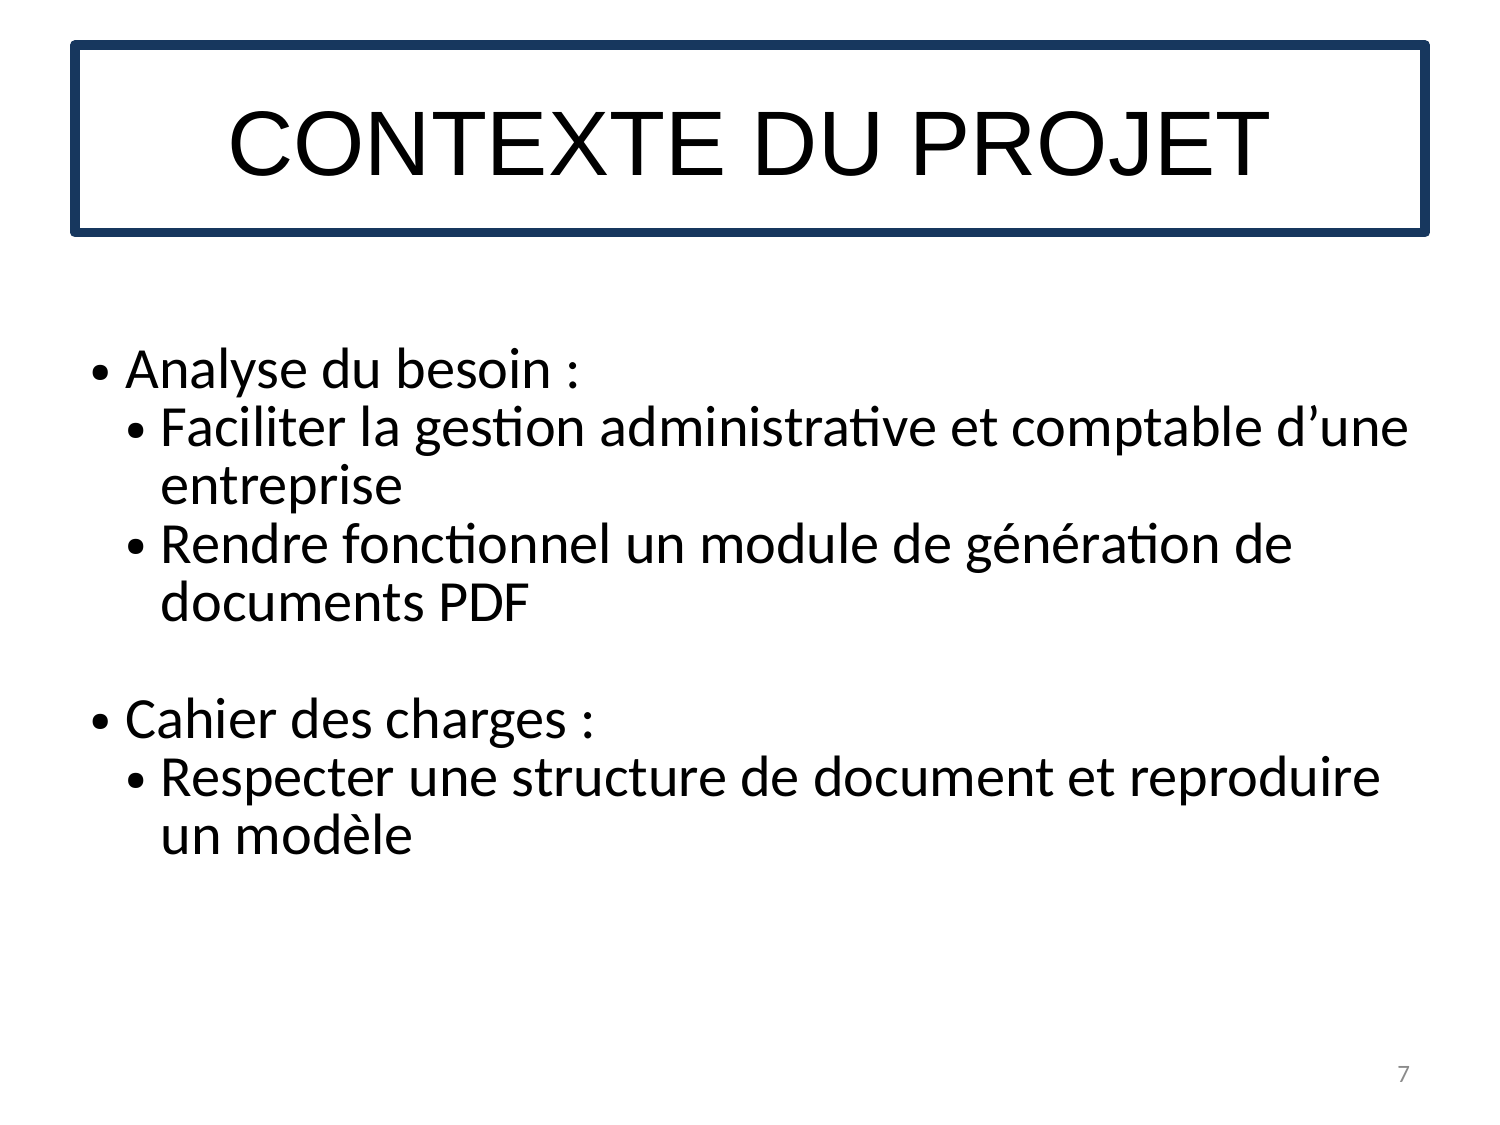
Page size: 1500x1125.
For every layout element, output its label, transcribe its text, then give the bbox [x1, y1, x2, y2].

title CONTEXTE DU PROJET [75, 45, 1425, 233]
text_box Analyse du besoin : Faciliter la gestion administrative et comptable d’une entreprise Rendre fonctionnel un module de génération de documents PDF Cahier des charges : Respecter une structure de document et reproduire un modèle [75, 279, 1430, 1089]
